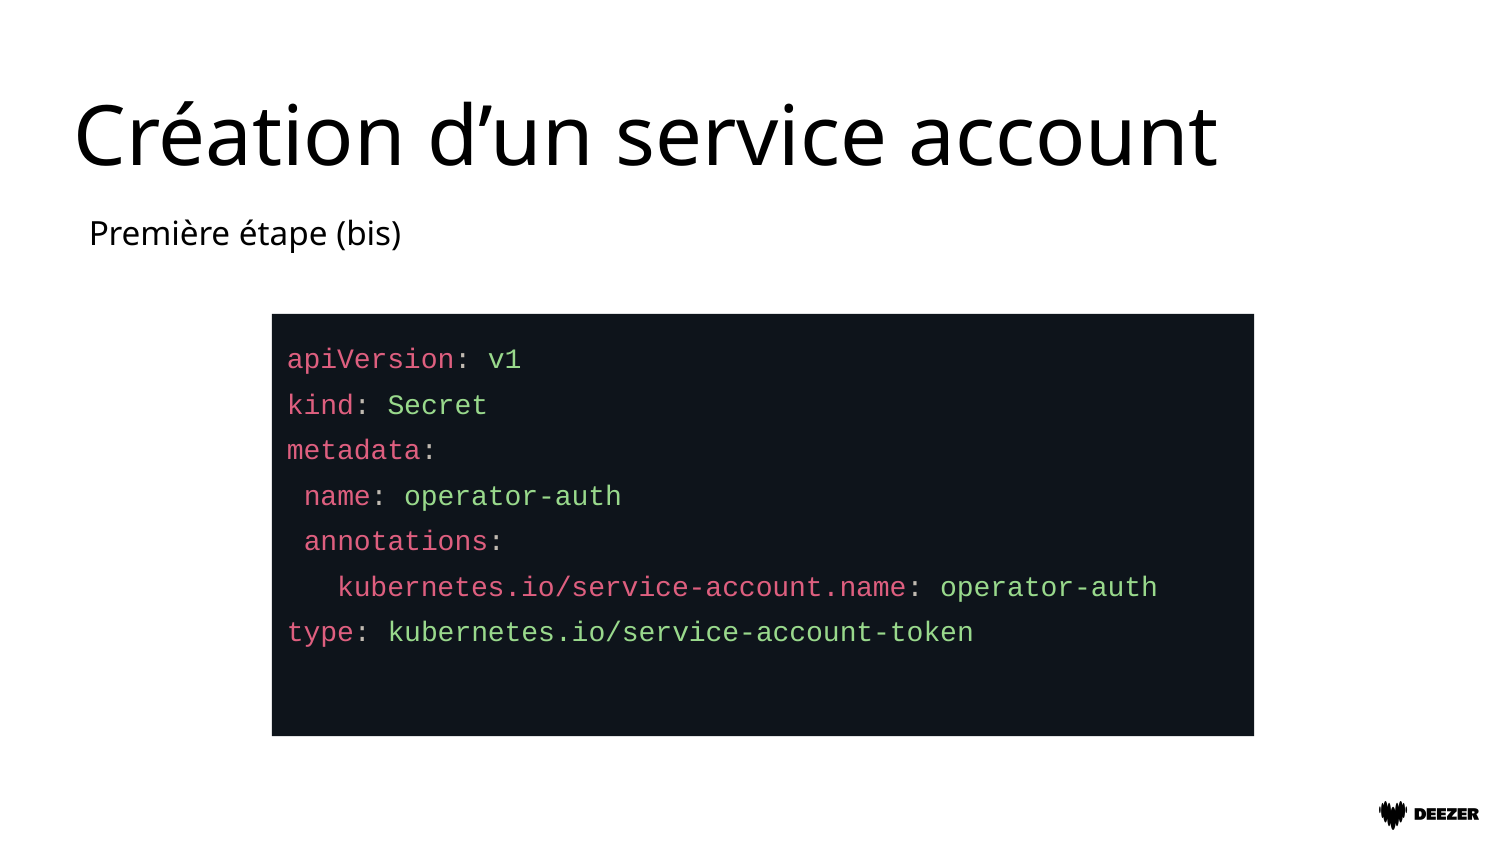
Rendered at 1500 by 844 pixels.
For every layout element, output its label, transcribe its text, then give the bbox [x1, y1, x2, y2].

picture [1379, 801, 1479, 830]
title Création d’un service account [73, 97, 1427, 273]
list apiVersion: v1 kind: Secret metadata: name: operator-auth annotations: kubernetes.io/service-account.name: operator-auth type: kubernetes.io/service-account-token [271, 313, 1255, 737]
subtitle Première étape (bis) [73, 203, 1201, 338]
